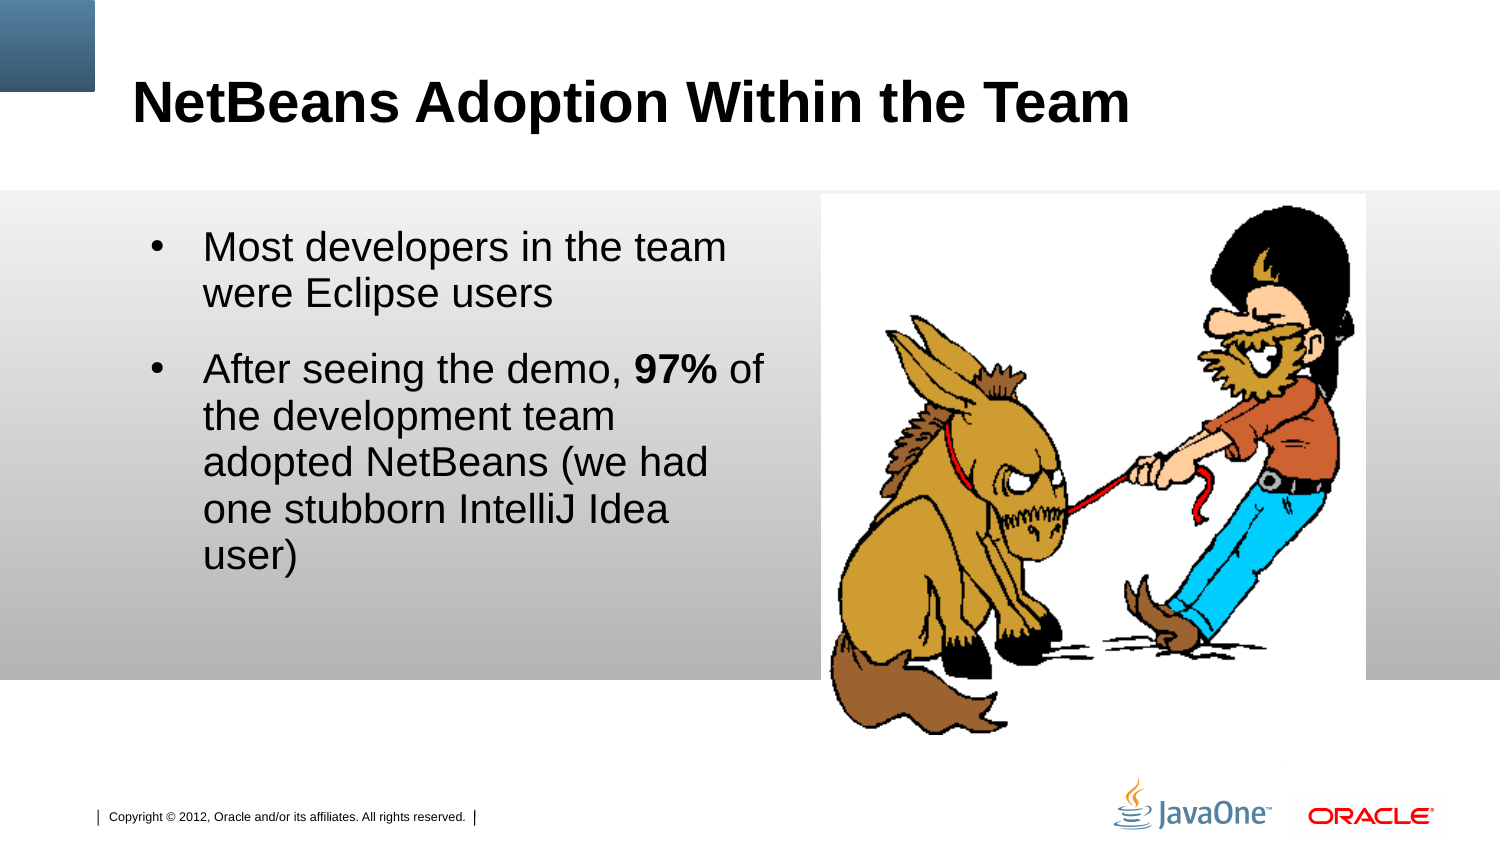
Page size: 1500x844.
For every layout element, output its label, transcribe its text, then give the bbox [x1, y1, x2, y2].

list Most developers in the team were Eclipse users After seeing the demo, 97% of the development team adopted NetBeans (we had one stubborn IntelliJ Idea user) [132, 223, 766, 653]
title NetBeans Adoption Within the Team [132, 40, 1407, 166]
picture [821, 194, 1366, 736]
picture [1097, 761, 1288, 844]
picture [1293, 792, 1445, 840]
